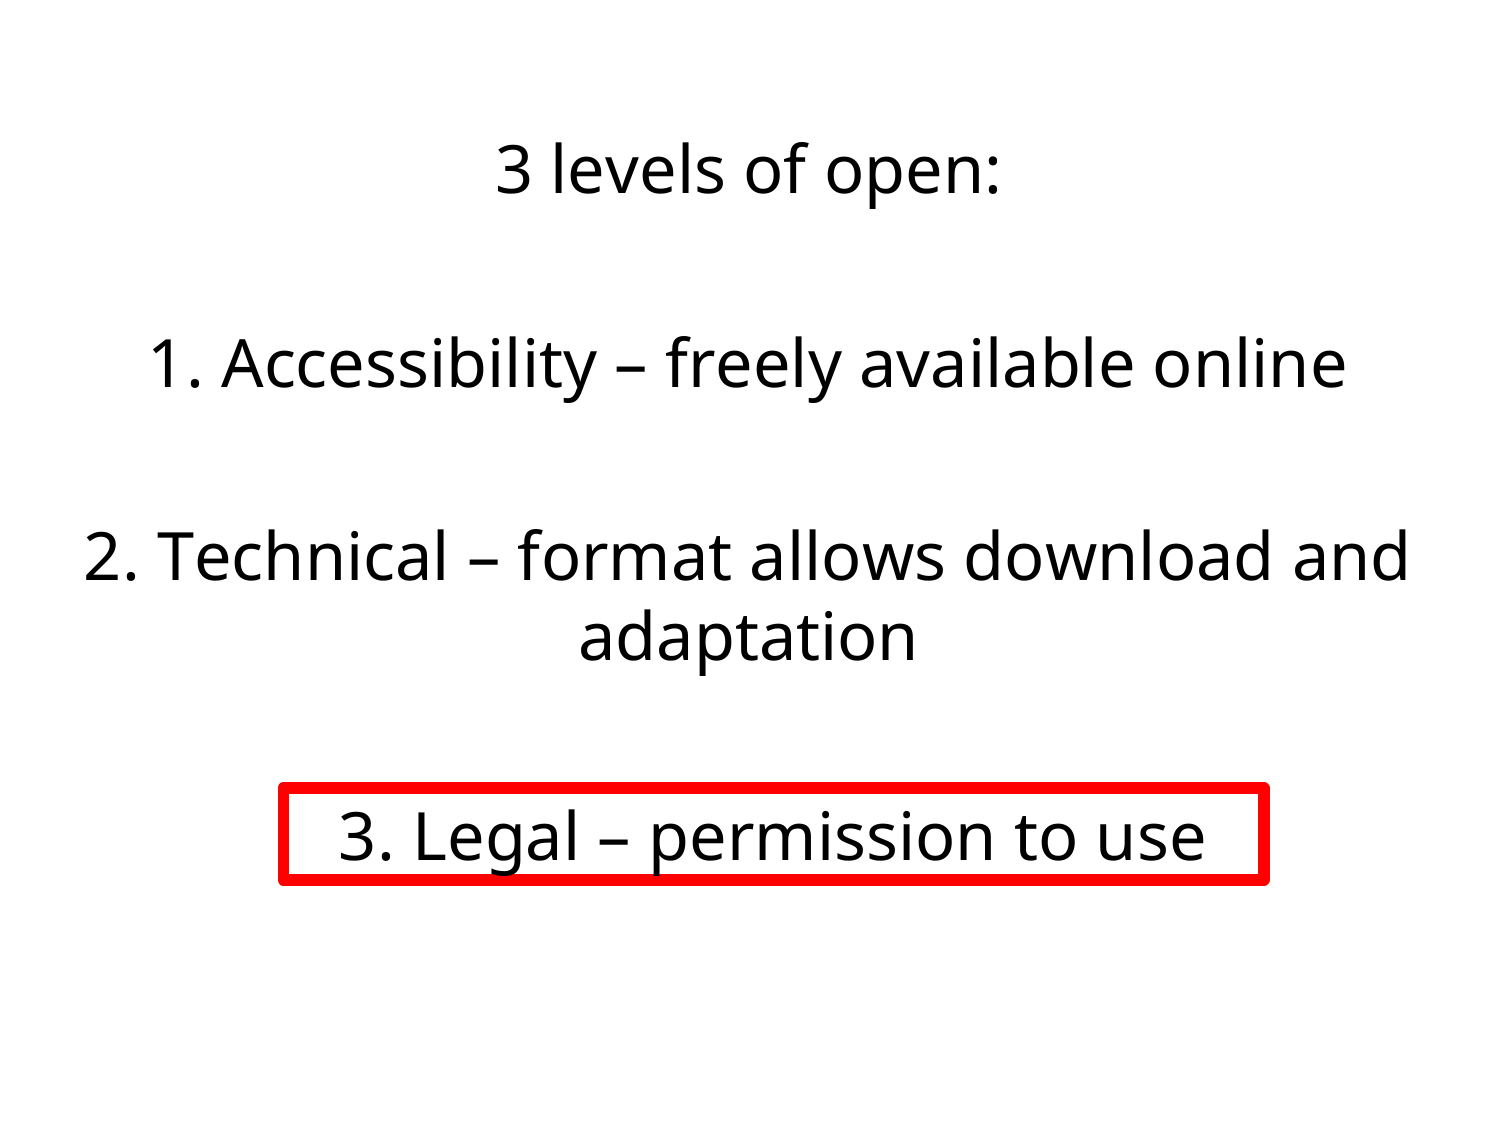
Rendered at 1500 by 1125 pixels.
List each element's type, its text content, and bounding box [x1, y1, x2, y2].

text_box 3. Legal – permission to use [283, 788, 1264, 880]
subtitle 3 levels of open: 1. Accessibility – freely available online 2. Technical – format allows download and adaptation [74, 45, 1423, 756]
